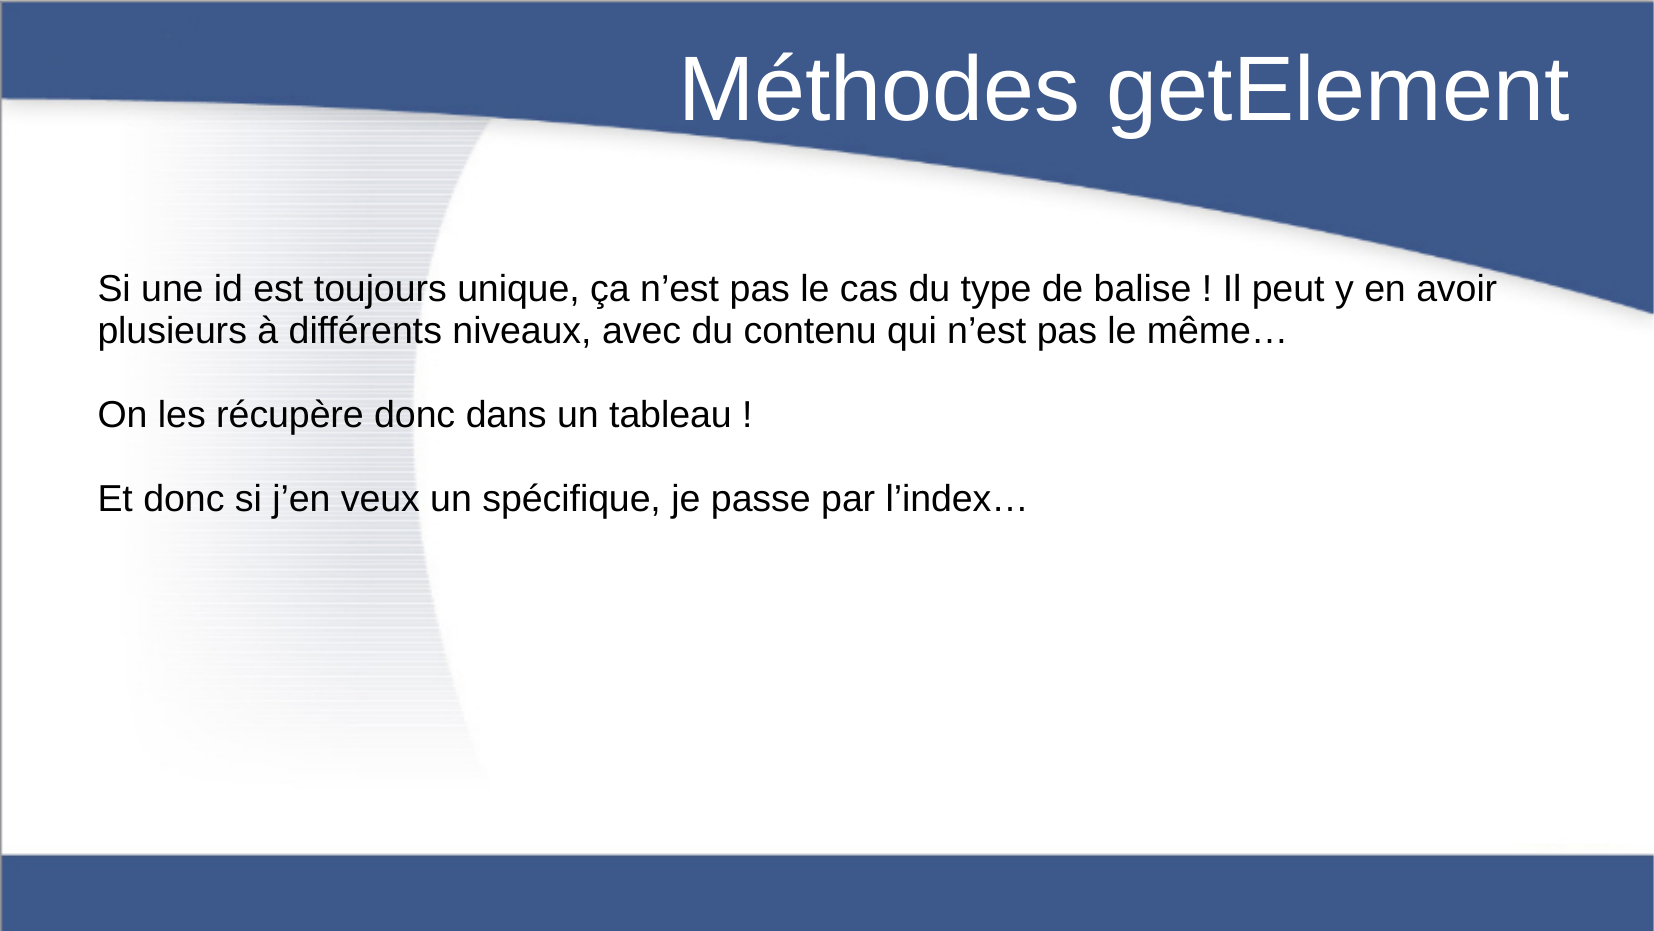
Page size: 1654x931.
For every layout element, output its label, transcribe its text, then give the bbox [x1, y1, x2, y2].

picture [0, 0, 1654, 931]
text_box Si une id est toujours unique, ça n’est pas le cas du type de balise ! Il peut y en avoir plusieurs à différents niveaux, avec du contenu qui n’est pas le même… On les récupère donc dans un tableau ! Et donc si j’en veux un spécifique, je passe par l’index… [82, 259, 1548, 745]
title Méthodes getElement [82, 37, 1571, 193]
